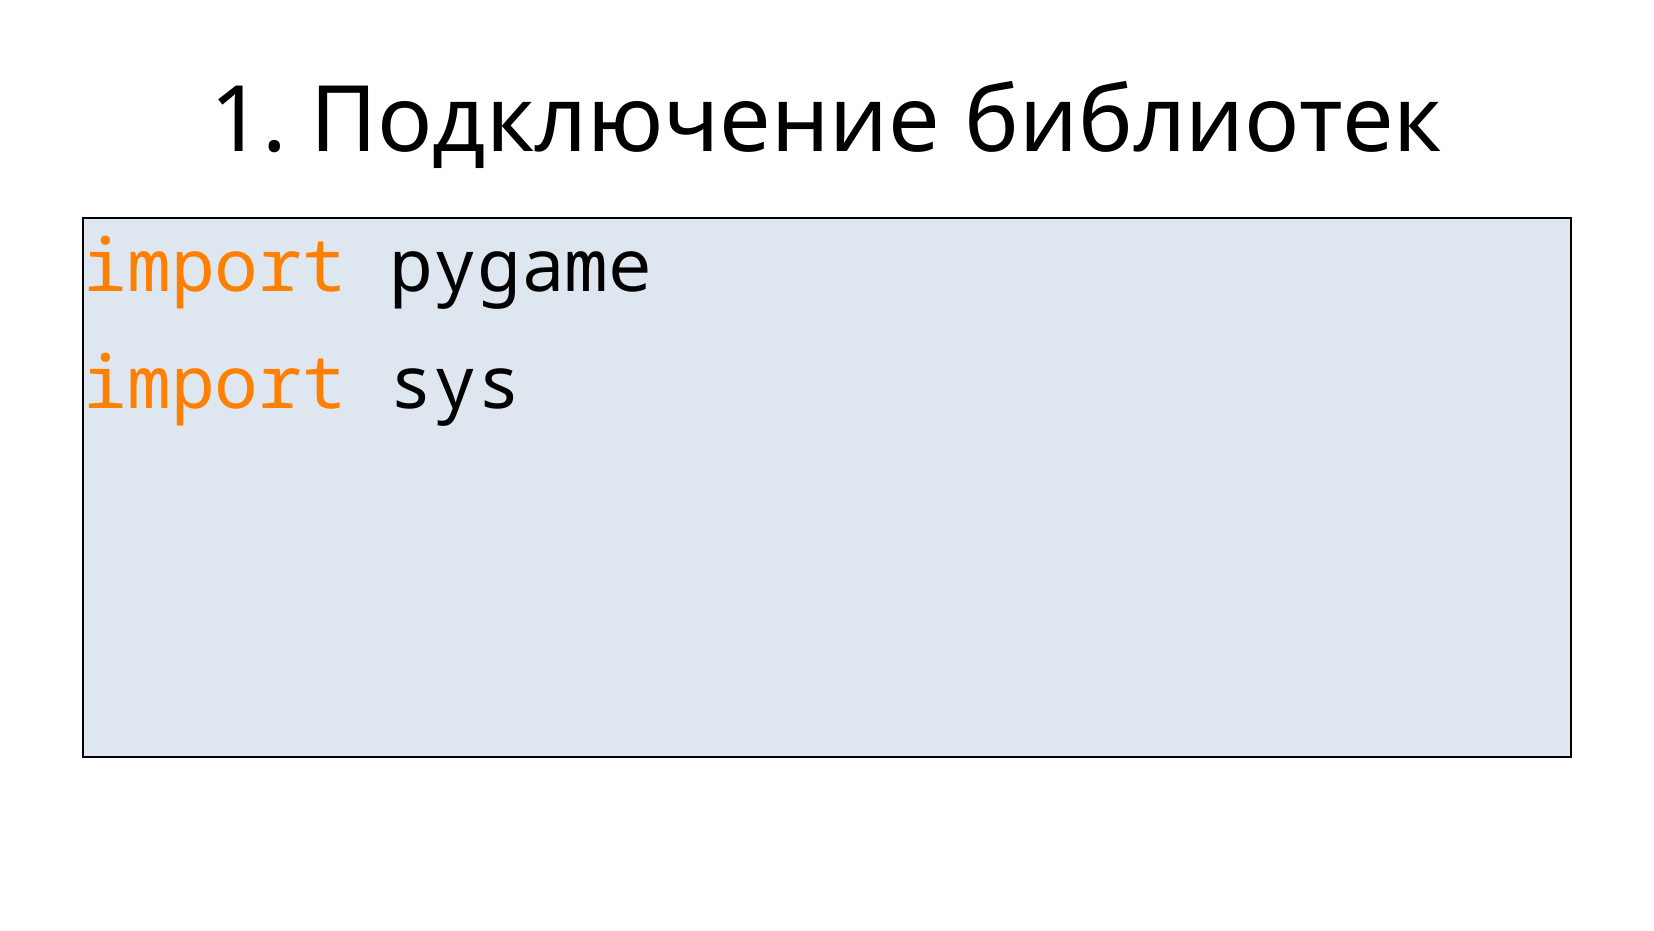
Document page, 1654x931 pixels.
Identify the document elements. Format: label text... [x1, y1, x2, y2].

title 1. Подключение библиотек [82, 37, 1571, 193]
list import pygame import sys [82, 217, 1571, 757]
